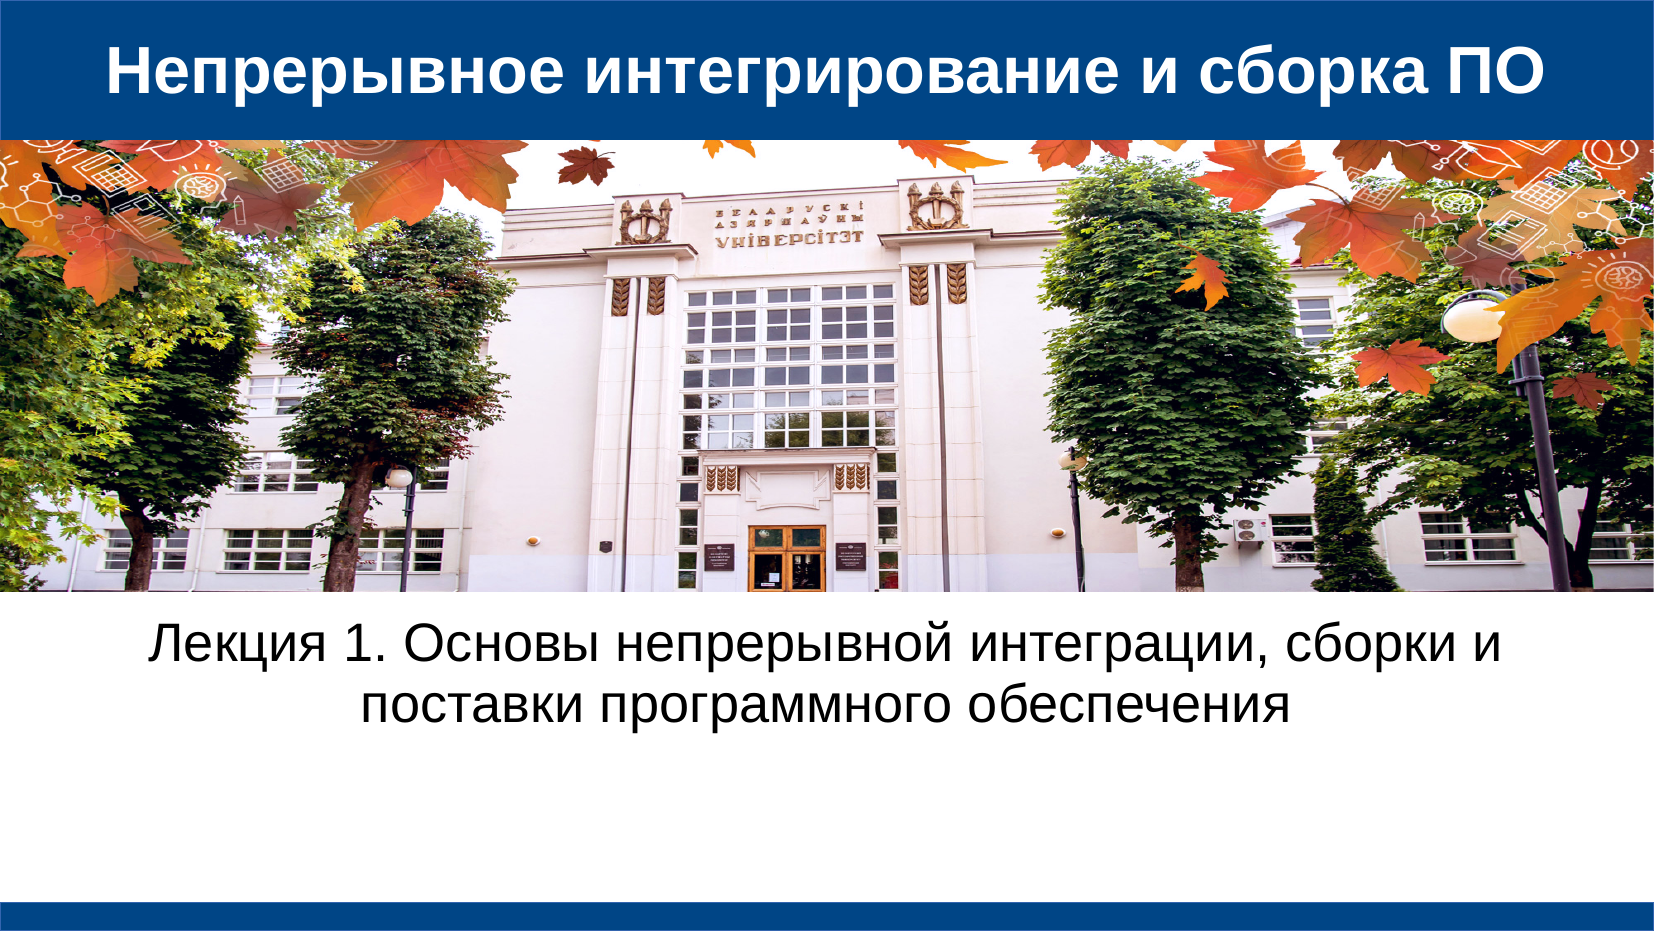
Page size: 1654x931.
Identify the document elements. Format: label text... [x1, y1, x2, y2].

picture [0, 140, 1654, 592]
list Лекция 1. Основы непрерывной интеграции, сборки и поставки программного обеспечения [82, 612, 1571, 870]
title Непрерывное интегрирование и сборка ПО [0, 0, 1654, 140]
